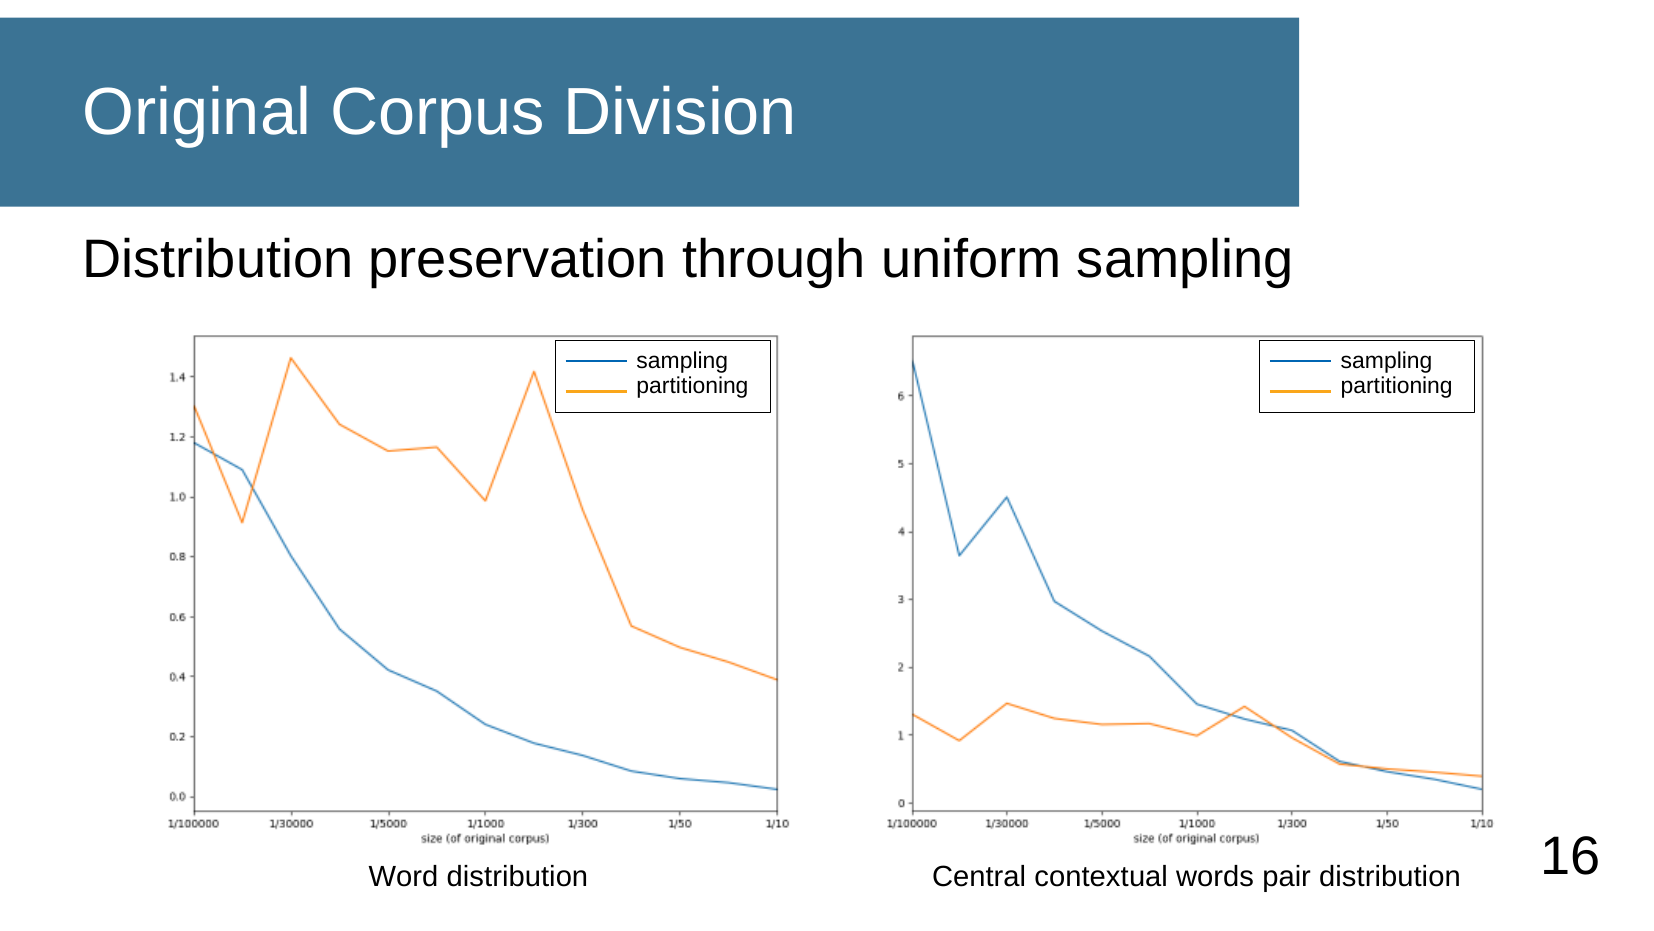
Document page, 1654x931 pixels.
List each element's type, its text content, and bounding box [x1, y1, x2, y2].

text_box sampling partitioning [1325, 341, 1474, 412]
text_box Central contextual words pair distribution [917, 853, 1478, 904]
text_box [106, 289, 1535, 879]
text_box Word distribution [353, 853, 604, 904]
text_box sampling partitioning [621, 341, 770, 412]
list Distribution preservation through uniform sampling [82, 224, 1571, 764]
title Original Corpus Division [82, 35, 1234, 189]
